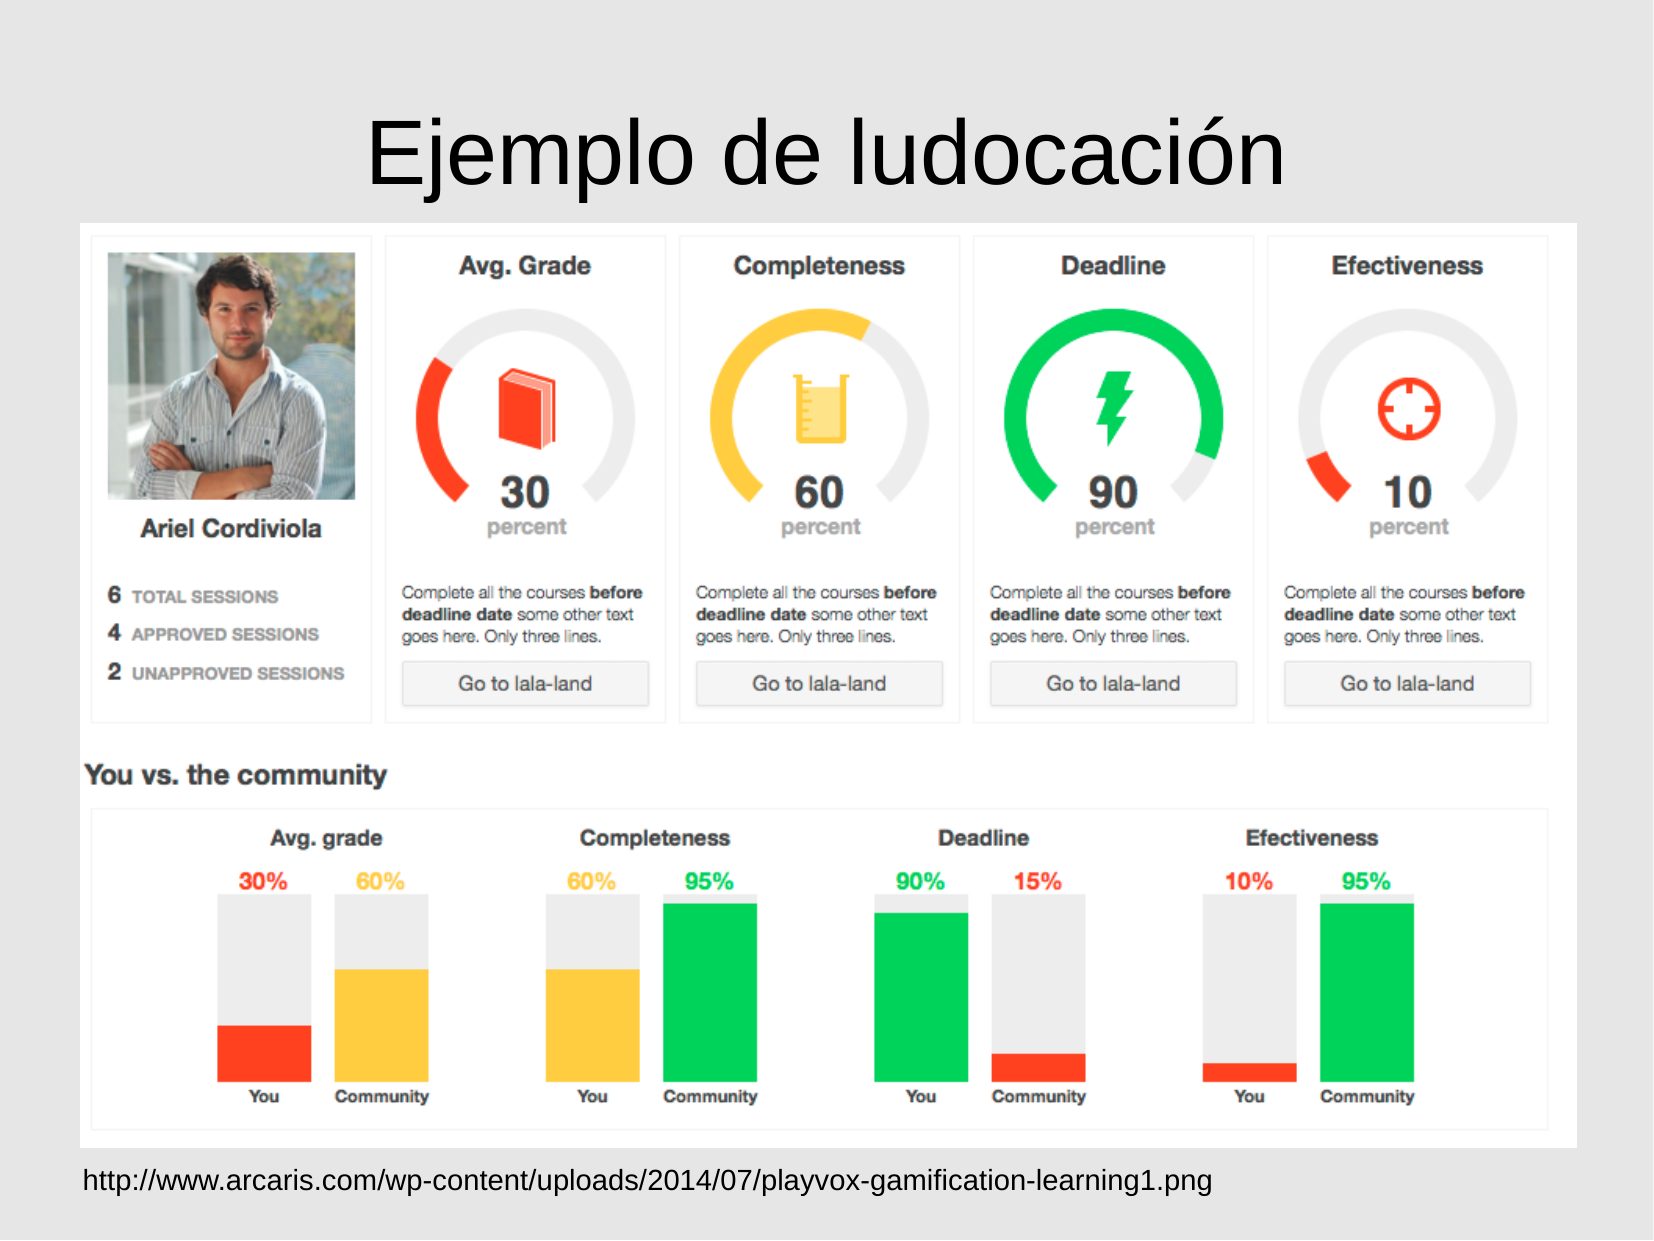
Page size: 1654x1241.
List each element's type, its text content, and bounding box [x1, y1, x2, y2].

list http://www.arcaris.com/wp-content/uploads/2014/07/playvox-gamification-learning1.png [82, 1164, 1571, 1199]
title Ejemplo de ludocación [82, 49, 1571, 223]
picture [80, 223, 1577, 1148]
